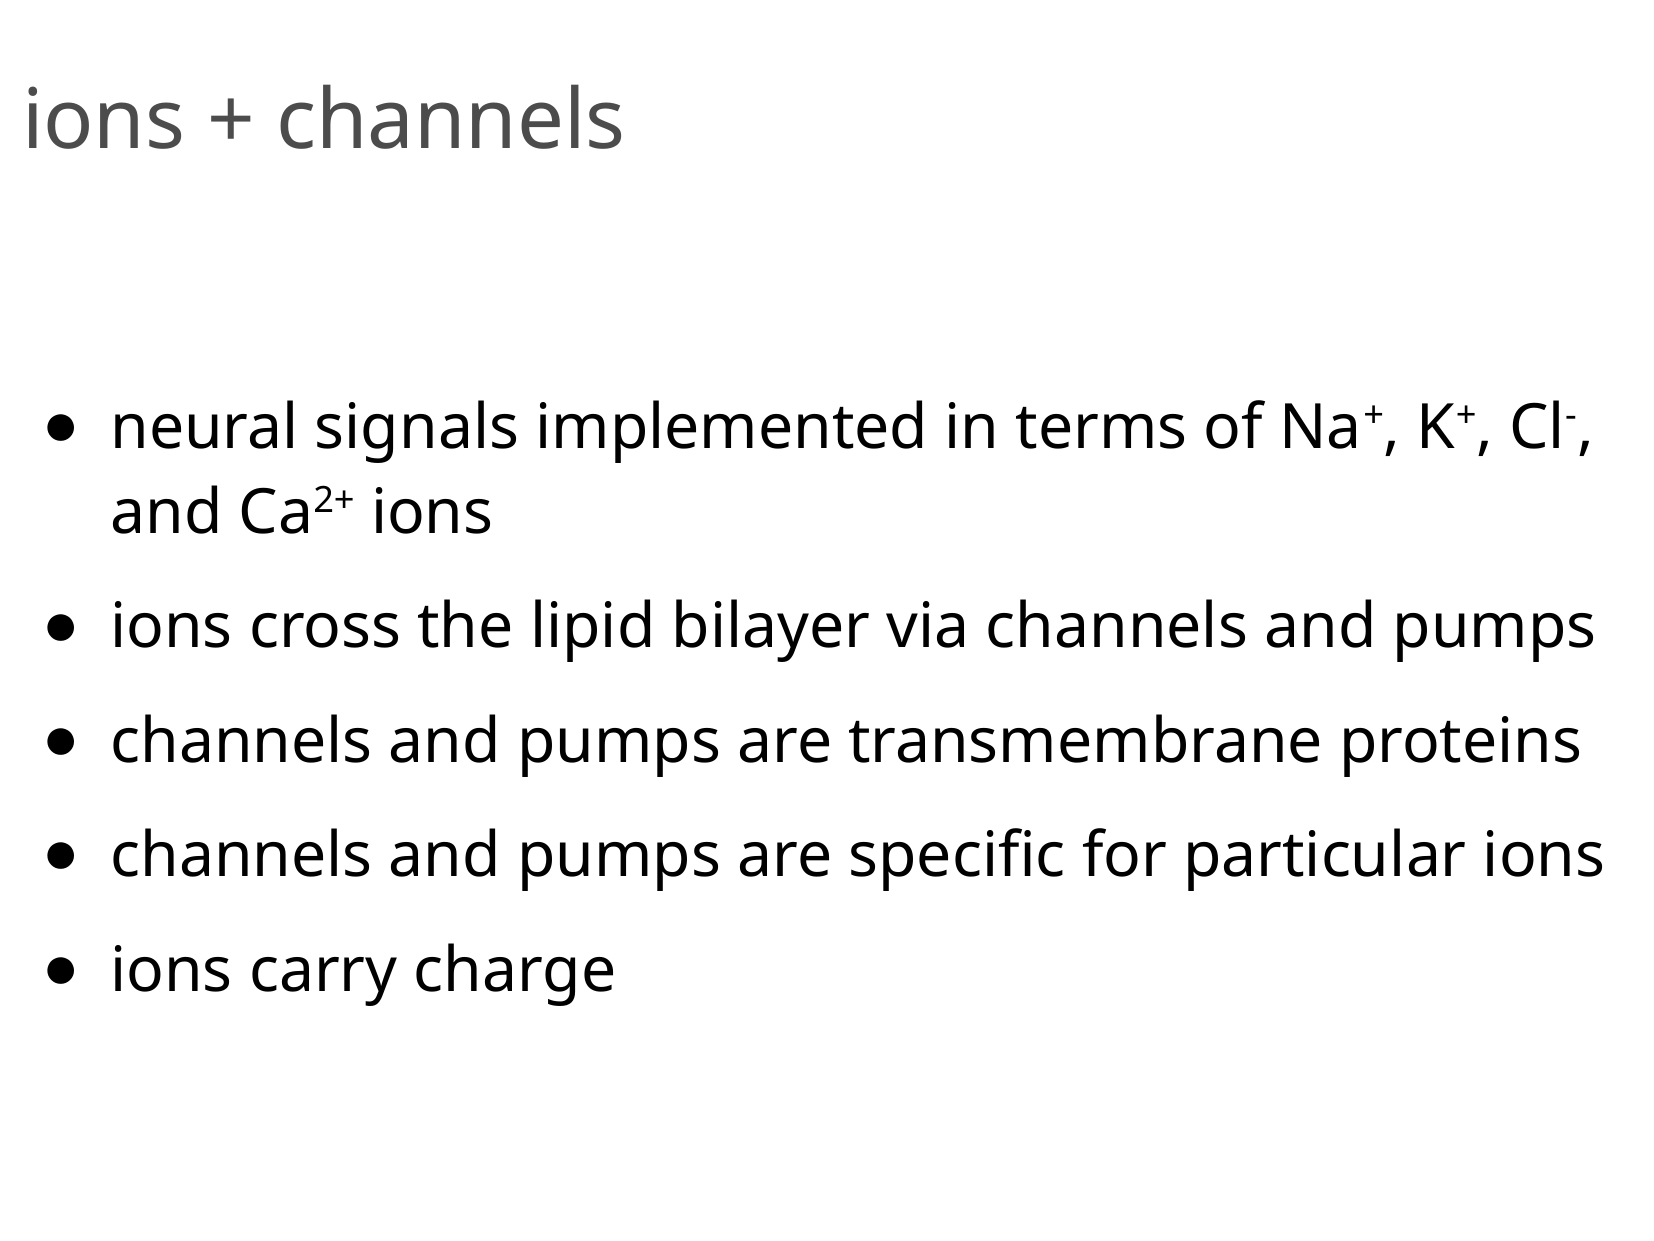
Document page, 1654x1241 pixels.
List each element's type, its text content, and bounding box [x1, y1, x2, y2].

list neural signals implemented in terms of Na+, K+, Cl-, and Ca2+ ions ions cross the lipid bilayer via channels and pumps channels and pumps are transmembrane proteins channels and pumps are specific for particular ions ions carry charge [25, 226, 1654, 1166]
title ions + channels [22, 19, 1654, 213]
